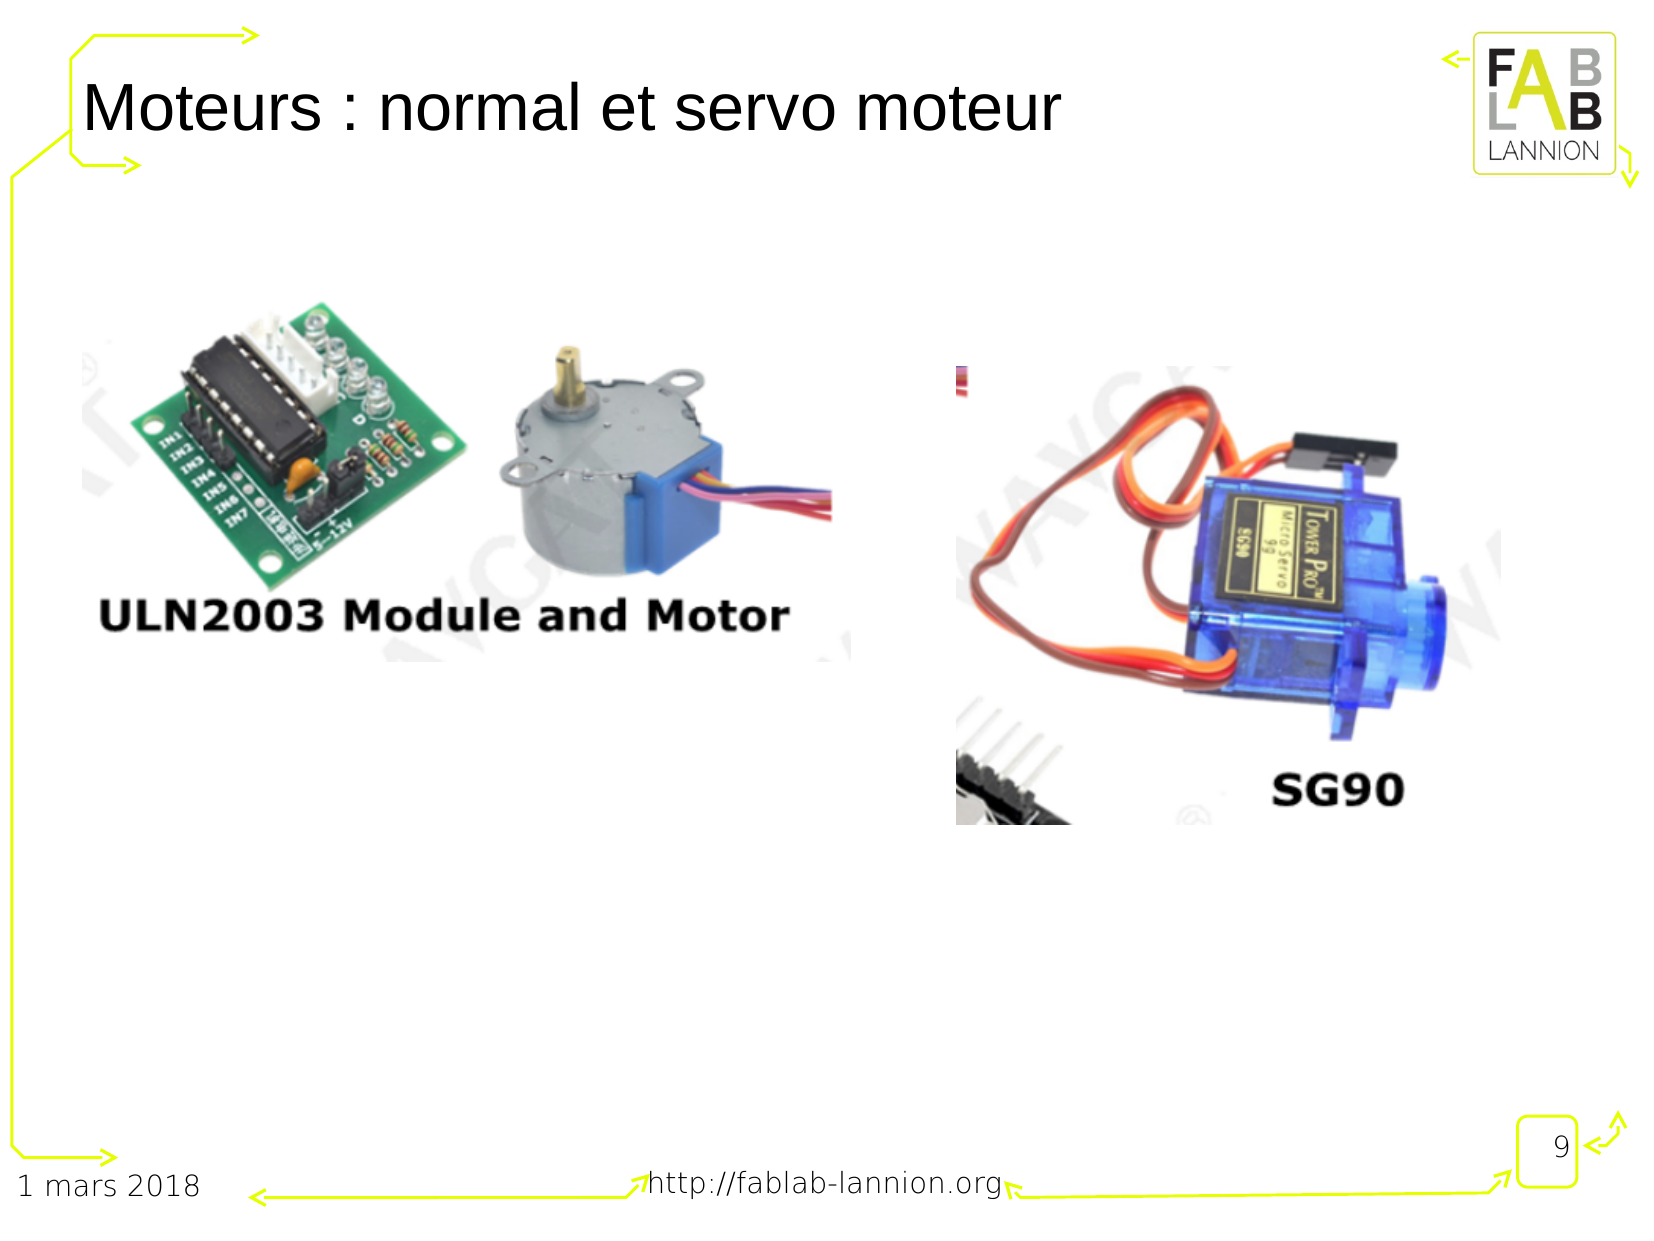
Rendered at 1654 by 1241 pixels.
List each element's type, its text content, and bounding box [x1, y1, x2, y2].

picture [1470, 29, 1619, 178]
title Moteurs : normal et servo moteur [82, 49, 1441, 166]
picture [956, 366, 1501, 825]
picture [82, 290, 851, 662]
